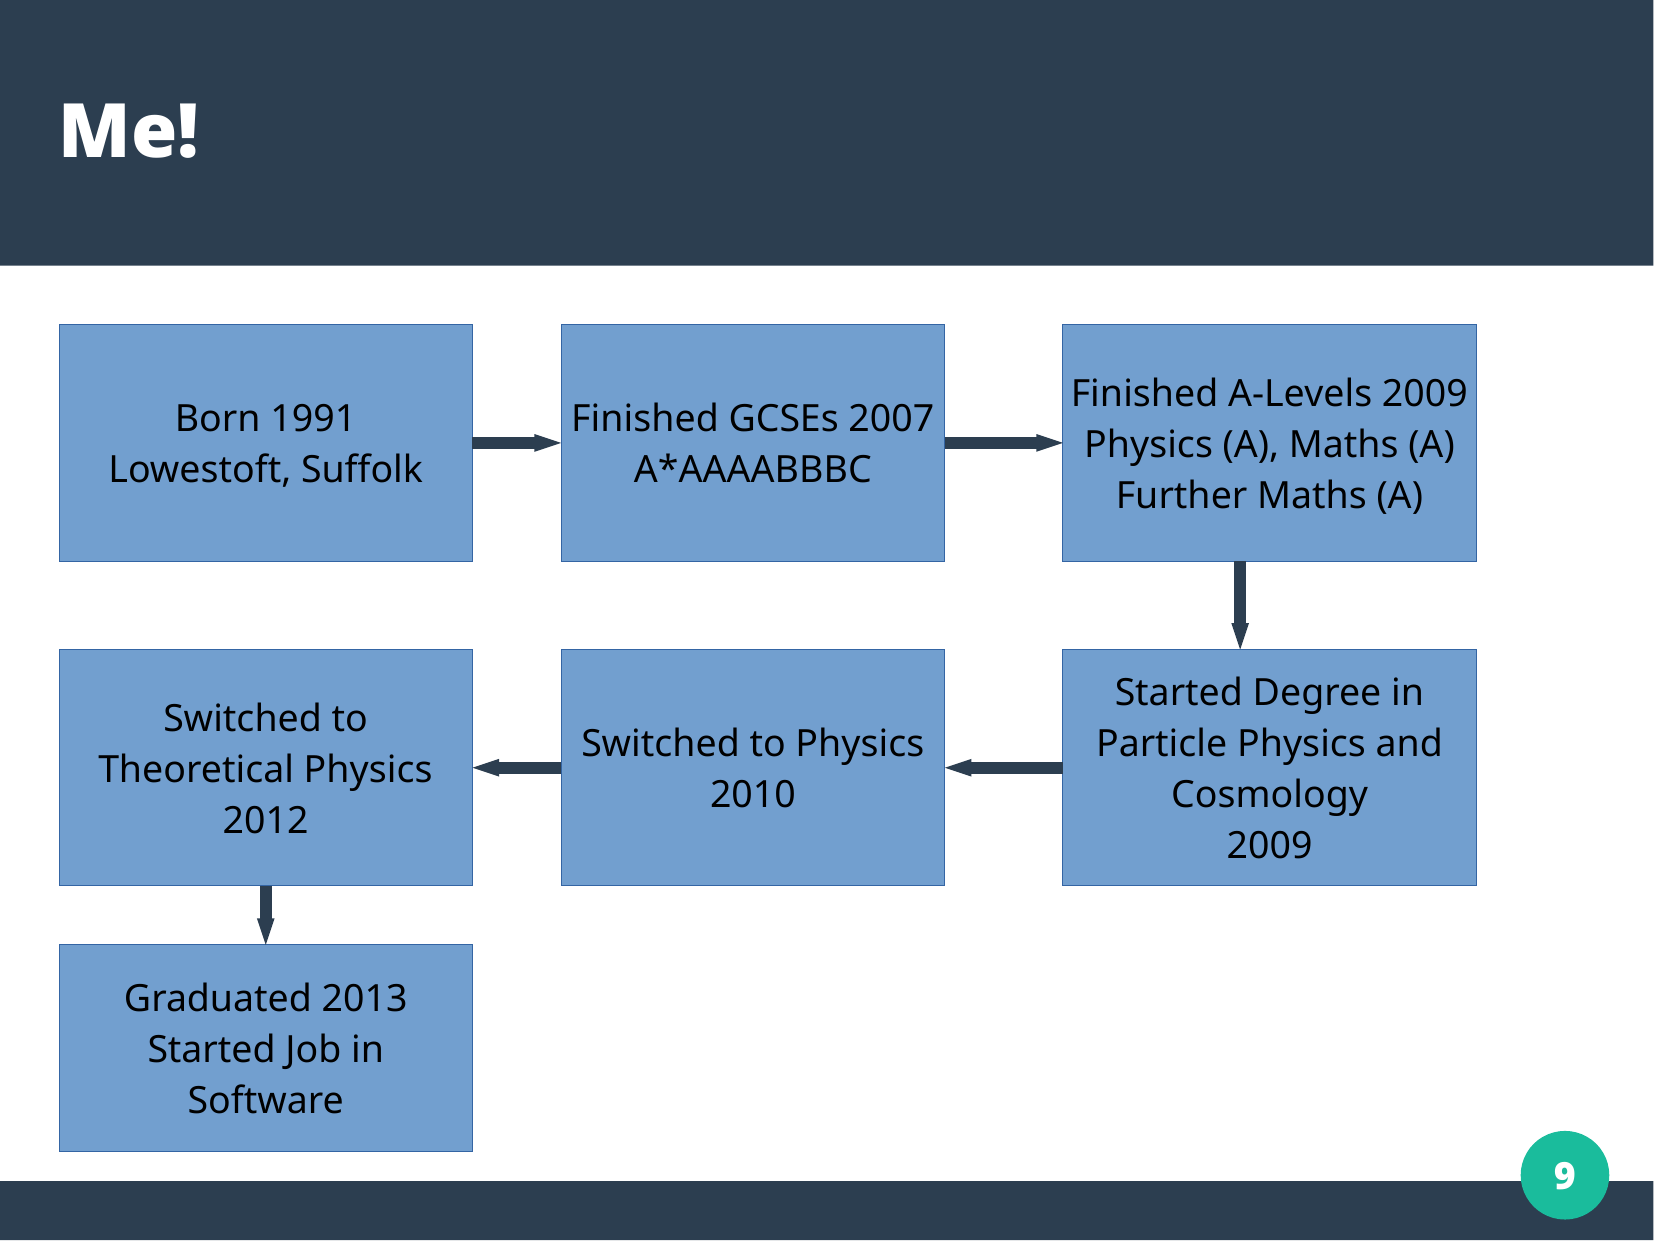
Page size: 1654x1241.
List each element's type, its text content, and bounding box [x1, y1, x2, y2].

text_box Started Degree in Particle Physics and Cosmology 2009 [1062, 649, 1477, 886]
text_box Finished GCSEs 2007 A*AAAABBBC [561, 324, 945, 562]
title Me! [59, 49, 1595, 207]
text_box Switched to Physics 2010 [561, 649, 945, 886]
text_box Graduated 2013 Started Job in Software [59, 944, 473, 1152]
text_box Finished A-Levels 2009 Physics (A), Maths (A) Further Maths (A) [1062, 324, 1477, 562]
text_box Switched to Theoretical Physics 2012 [59, 649, 473, 886]
text_box Born 1991 Lowestoft, Suffolk [59, 324, 473, 562]
